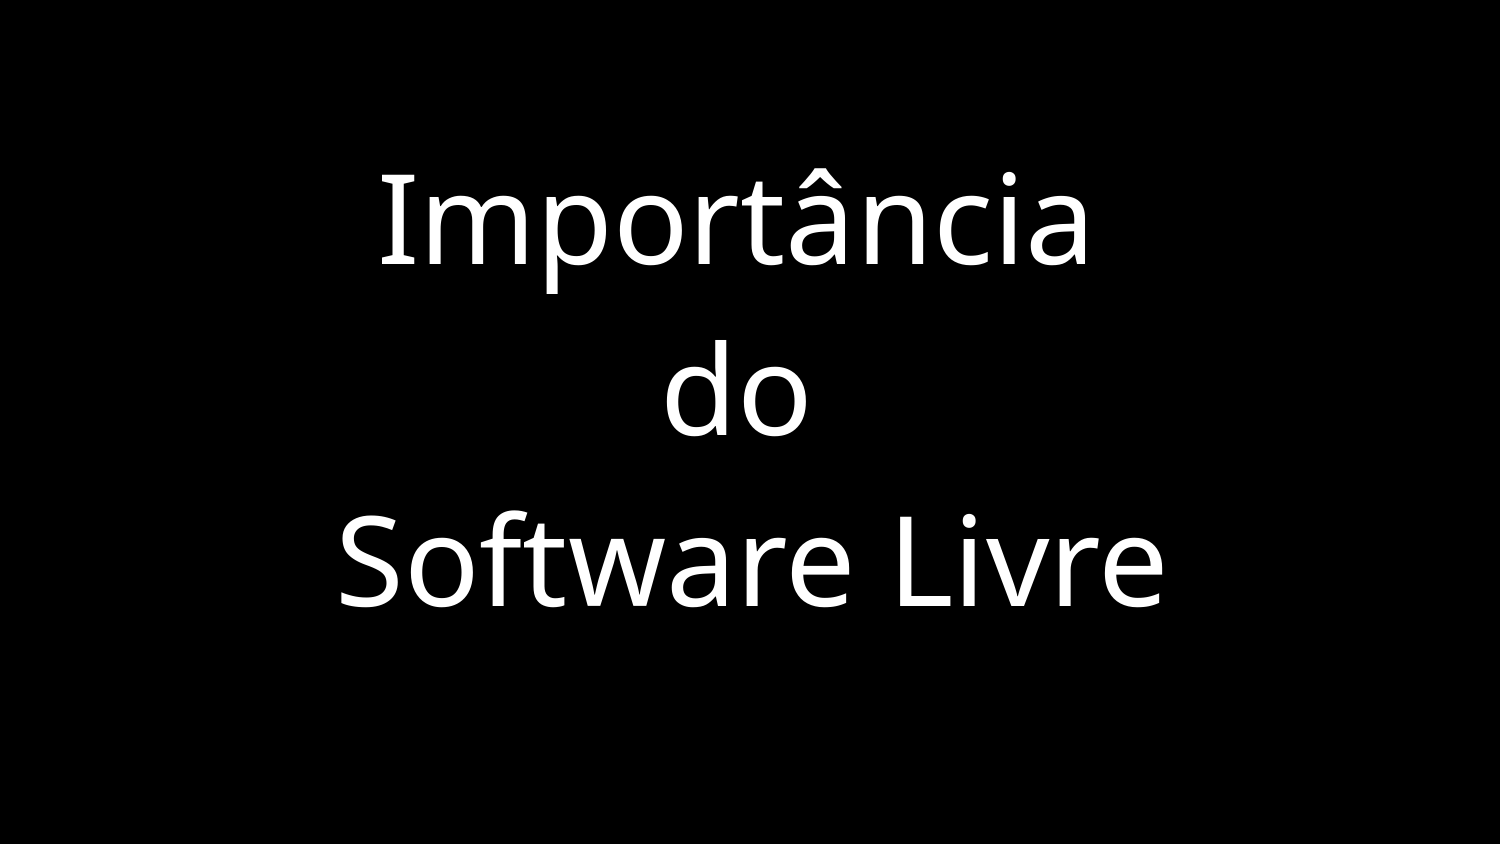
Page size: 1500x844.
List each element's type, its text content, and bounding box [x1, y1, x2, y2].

text_box Importância do Software Livre [129, 116, 1376, 674]
